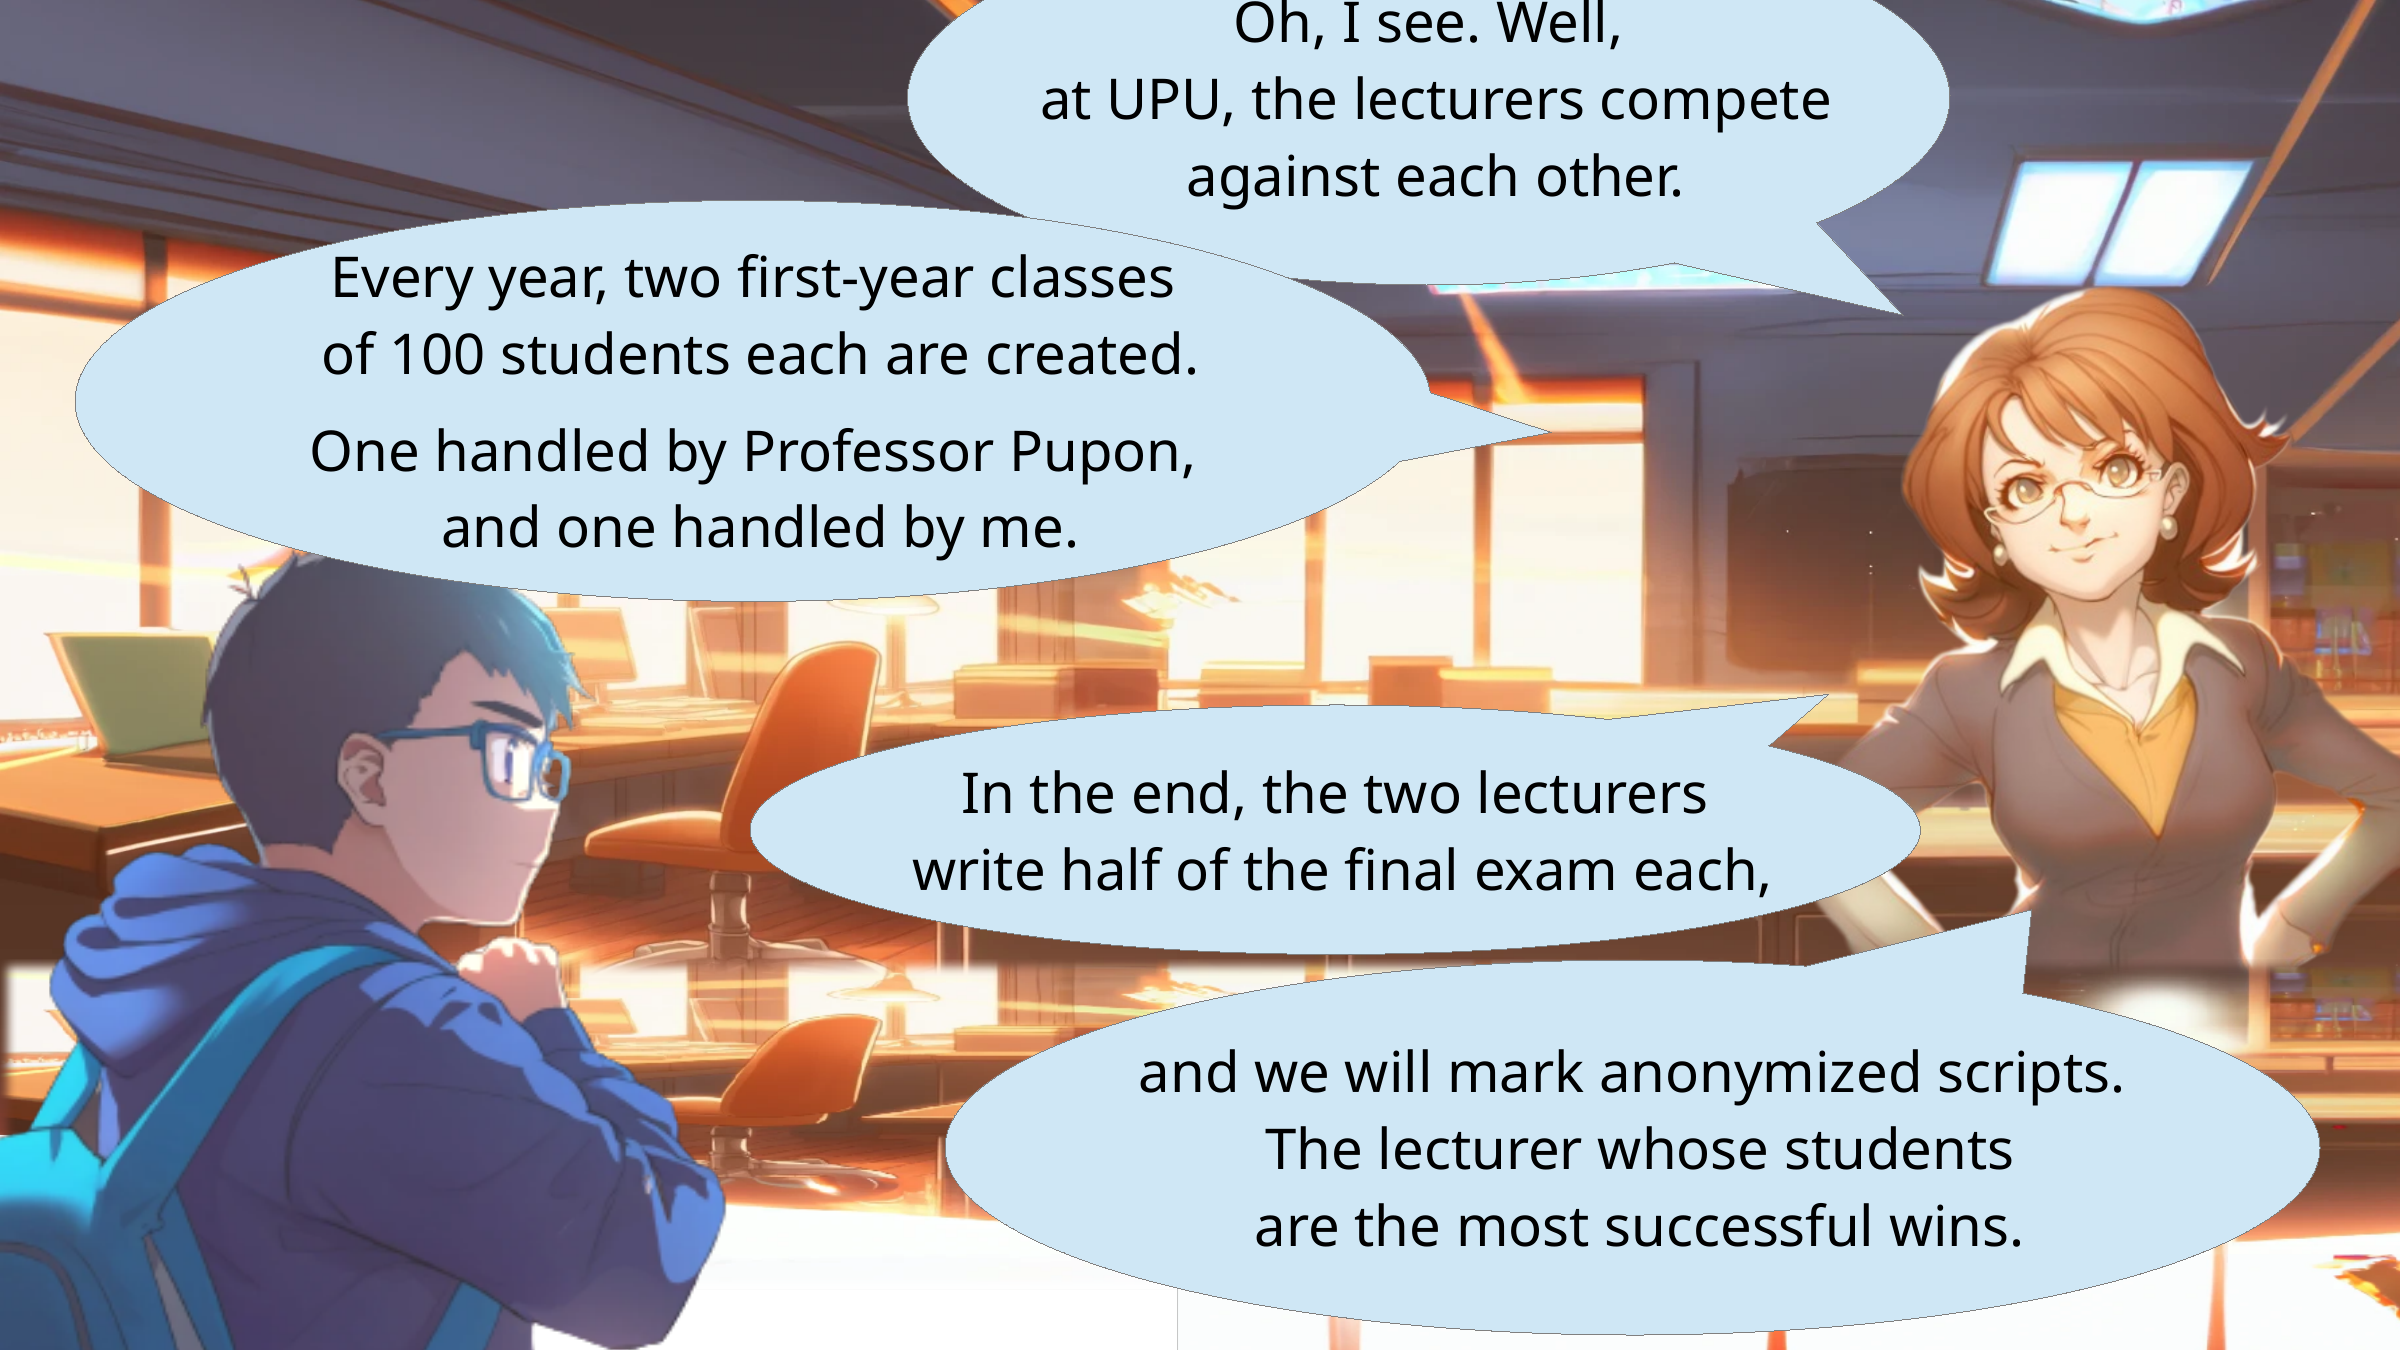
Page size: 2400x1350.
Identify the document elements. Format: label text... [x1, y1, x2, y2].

text_box and we will mark anonymized scripts. The lecturer whose students are the most successful wins. [945, 909, 2321, 1336]
text_box In the end, the two lecturers write half of the final exam each, [750, 694, 1921, 955]
picture [0, 0, 2400, 1350]
text_box Every year, two first-year classes of 100 students each are created. One handled by Professor Pupon, and one handled by me. [75, 200, 1552, 602]
text_box Oh, I see. Well, at UPU, the lecturers compete against each other. [907, 0, 1951, 316]
